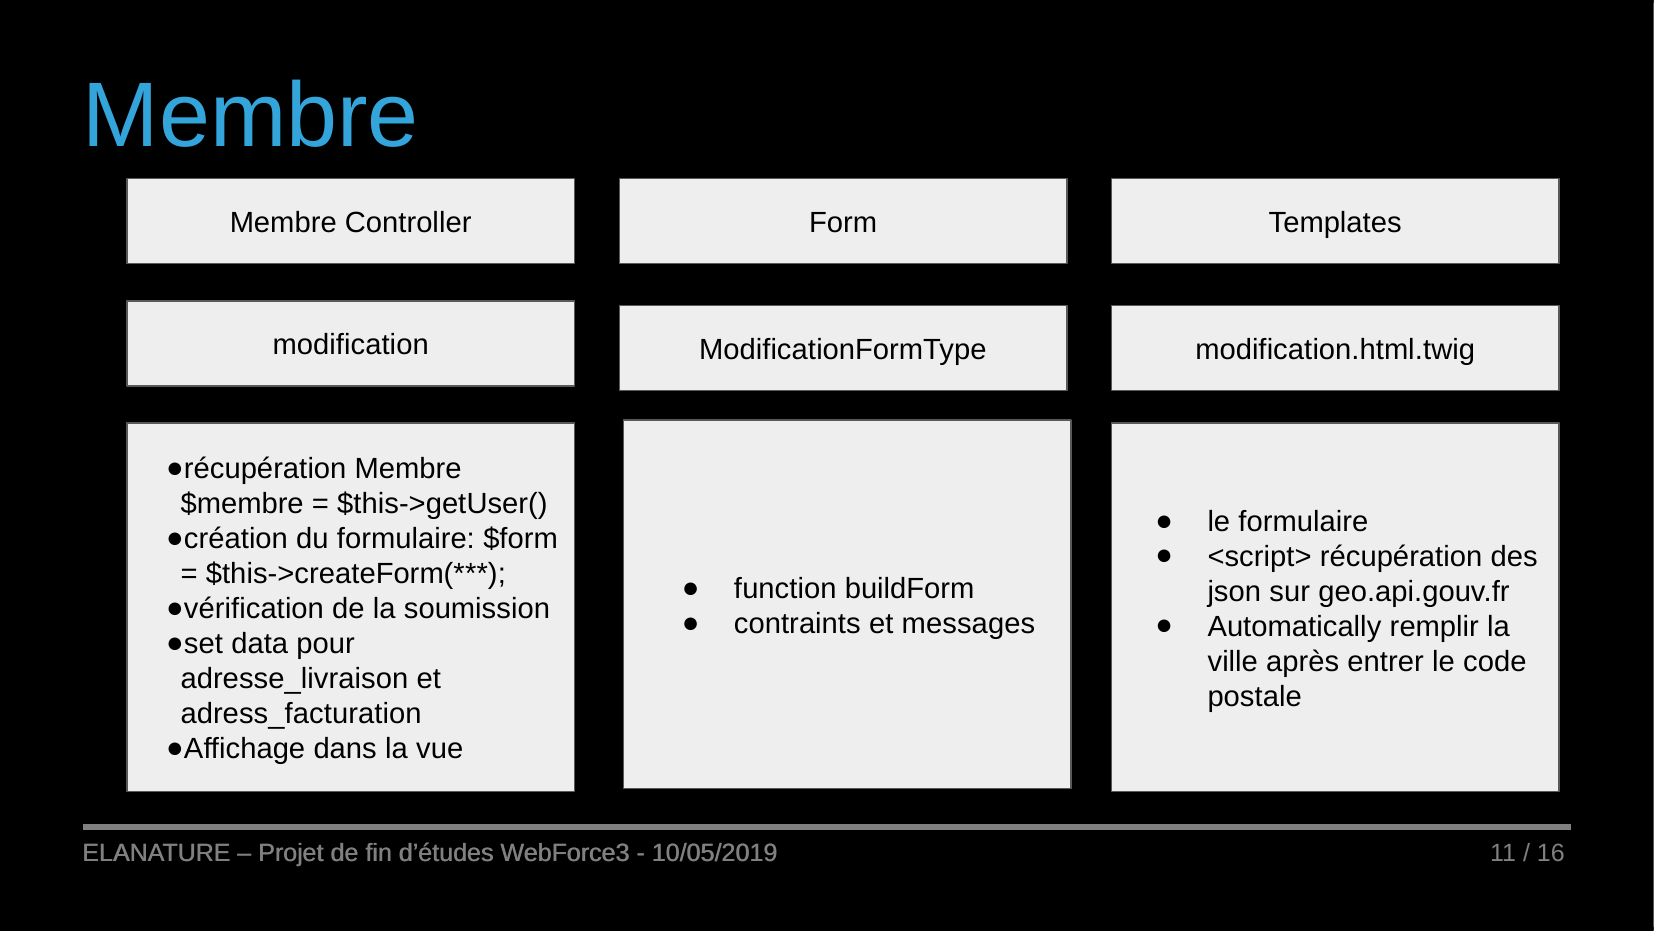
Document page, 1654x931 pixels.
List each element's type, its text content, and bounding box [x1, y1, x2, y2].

text_box récupération Membre $membre = $this->getUser() création du formulaire: $form = $this->createForm(***); vérification de la soumission set data pour adresse_livraison et adress_facturation Affichage dans la vue [127, 422, 575, 792]
text_box ModificationFormType [619, 305, 1067, 391]
text_box le formulaire <script> récupération des json sur geo.api.gouv.fr Automatically remplir la ville après entrer le code postale [1111, 422, 1559, 792]
text_box Templates [1111, 193, 1559, 264]
text_box modification.html.twig [1111, 305, 1559, 391]
text_box function buildForm contraints et messages [623, 420, 1071, 789]
text_box Membre Controller [127, 193, 575, 264]
text_box modification [127, 300, 575, 386]
text_box Form [619, 193, 1067, 264]
title Membre [82, 37, 1571, 193]
